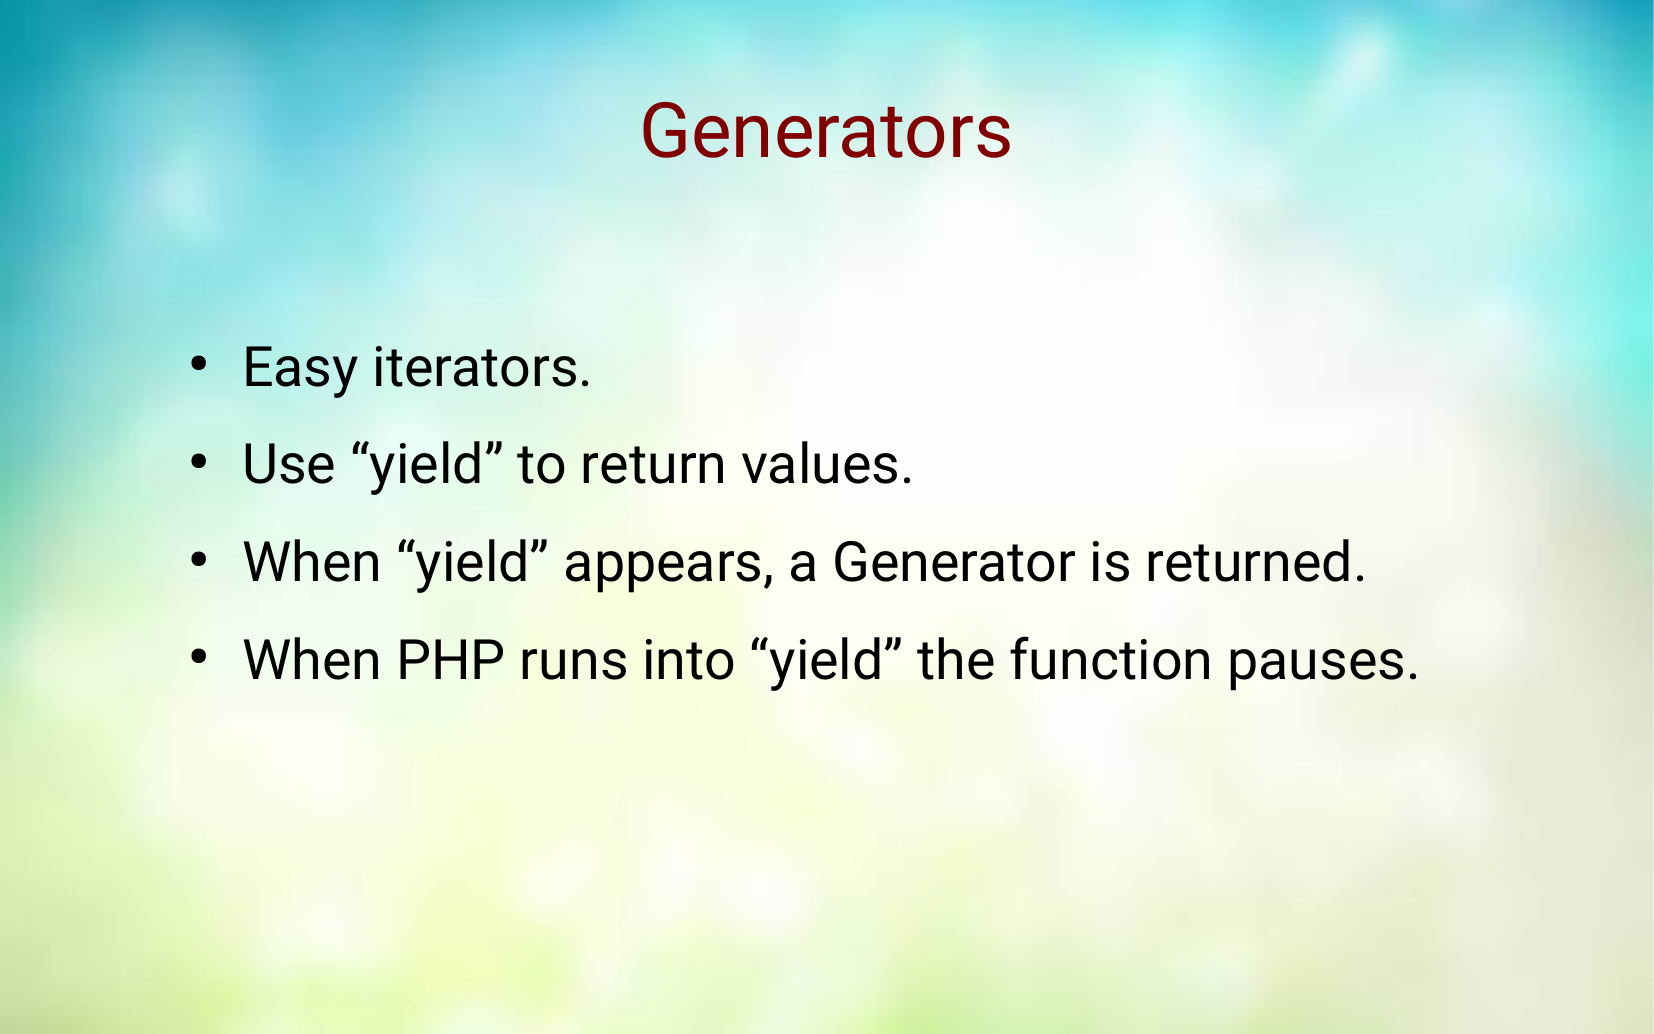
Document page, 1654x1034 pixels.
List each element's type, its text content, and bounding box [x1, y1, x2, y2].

title Generators [82, 41, 1571, 214]
picture [0, 0, 1654, 1034]
list Easy iterators. Use “yield” to return values. When “yield” appears, a Generator is returned. When PHP runs into “yield” the function pauses. [171, 327, 1483, 824]
